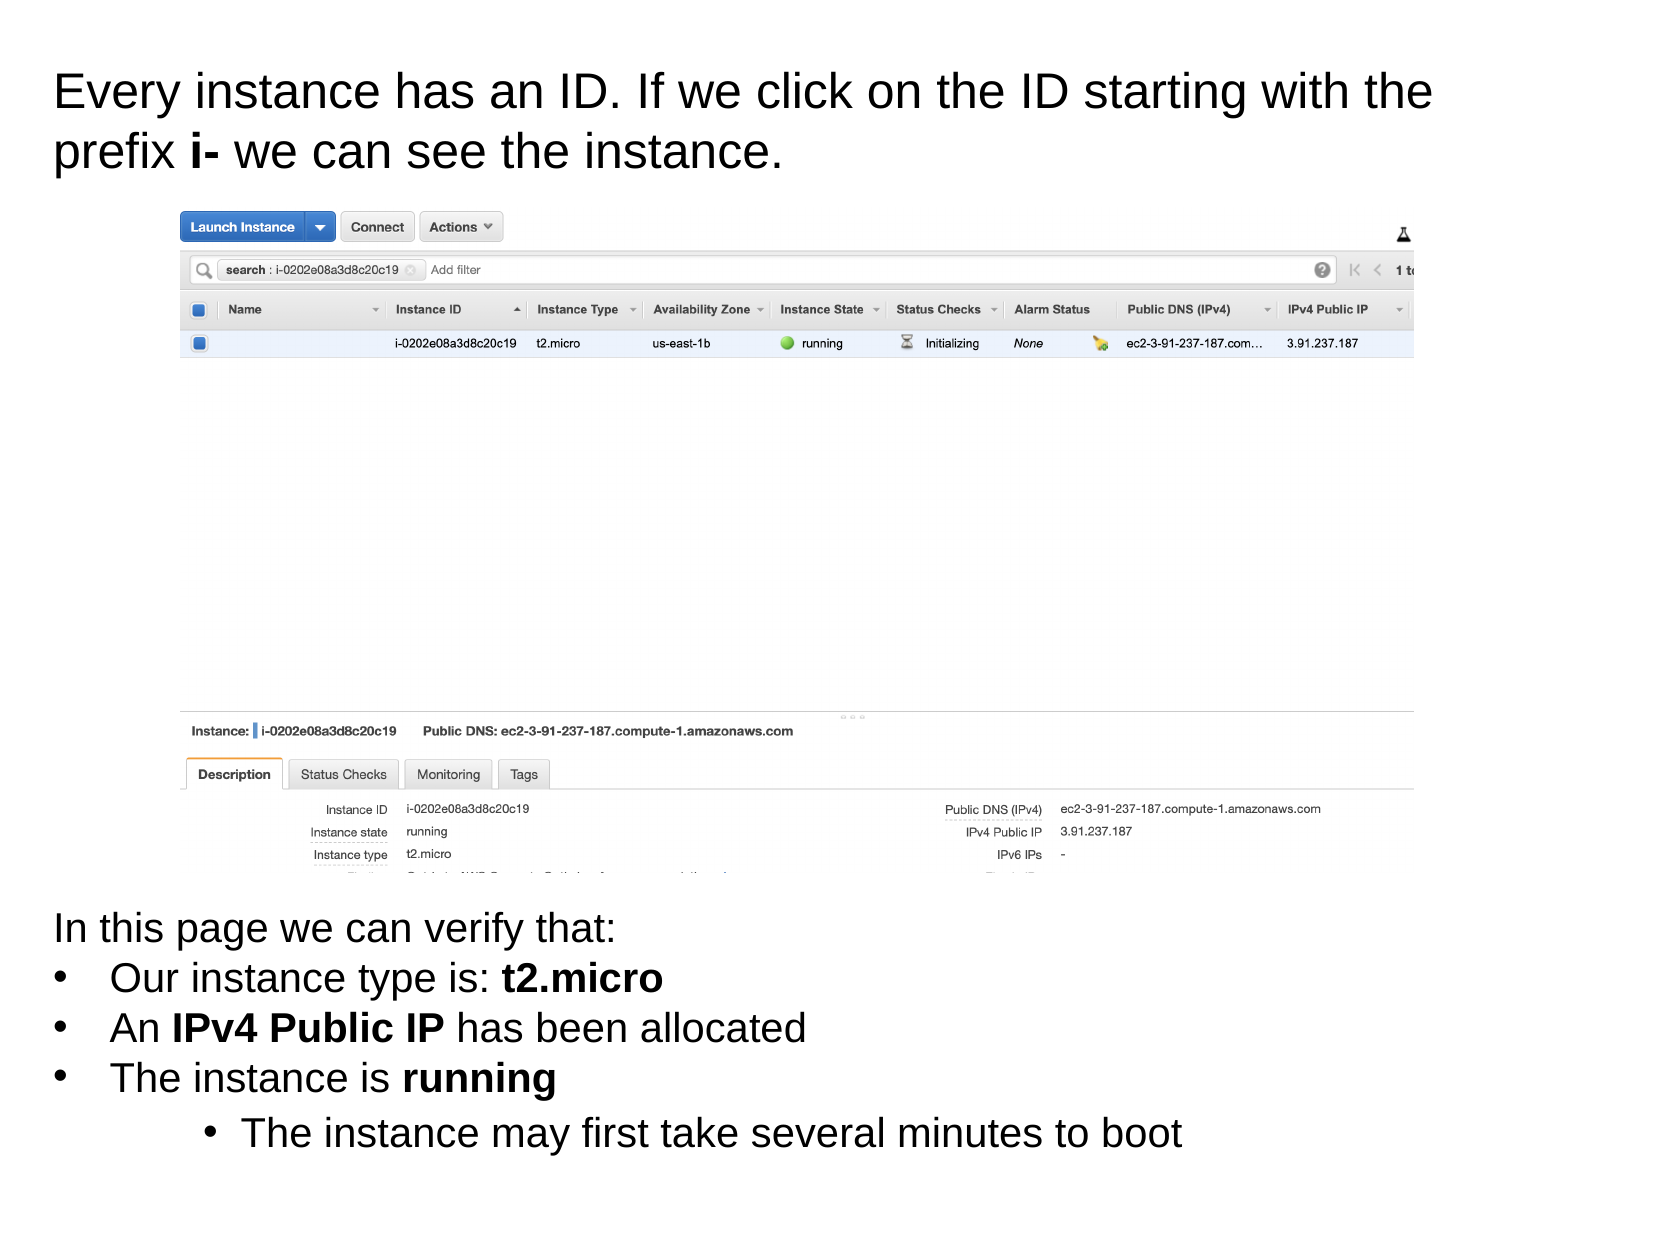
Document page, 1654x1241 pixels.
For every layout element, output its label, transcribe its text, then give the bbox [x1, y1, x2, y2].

text_box In this page we can verify that: Our instance type is: t2.micro An IPv4 Public IP has been allocated The instance is running The instance may first take several minutes to boot [53, 900, 1542, 1214]
picture [180, 207, 1414, 874]
text_box Every instance has an ID. If we click on the ID starting with the prefix i- we can see the instance. [53, 58, 1542, 208]
